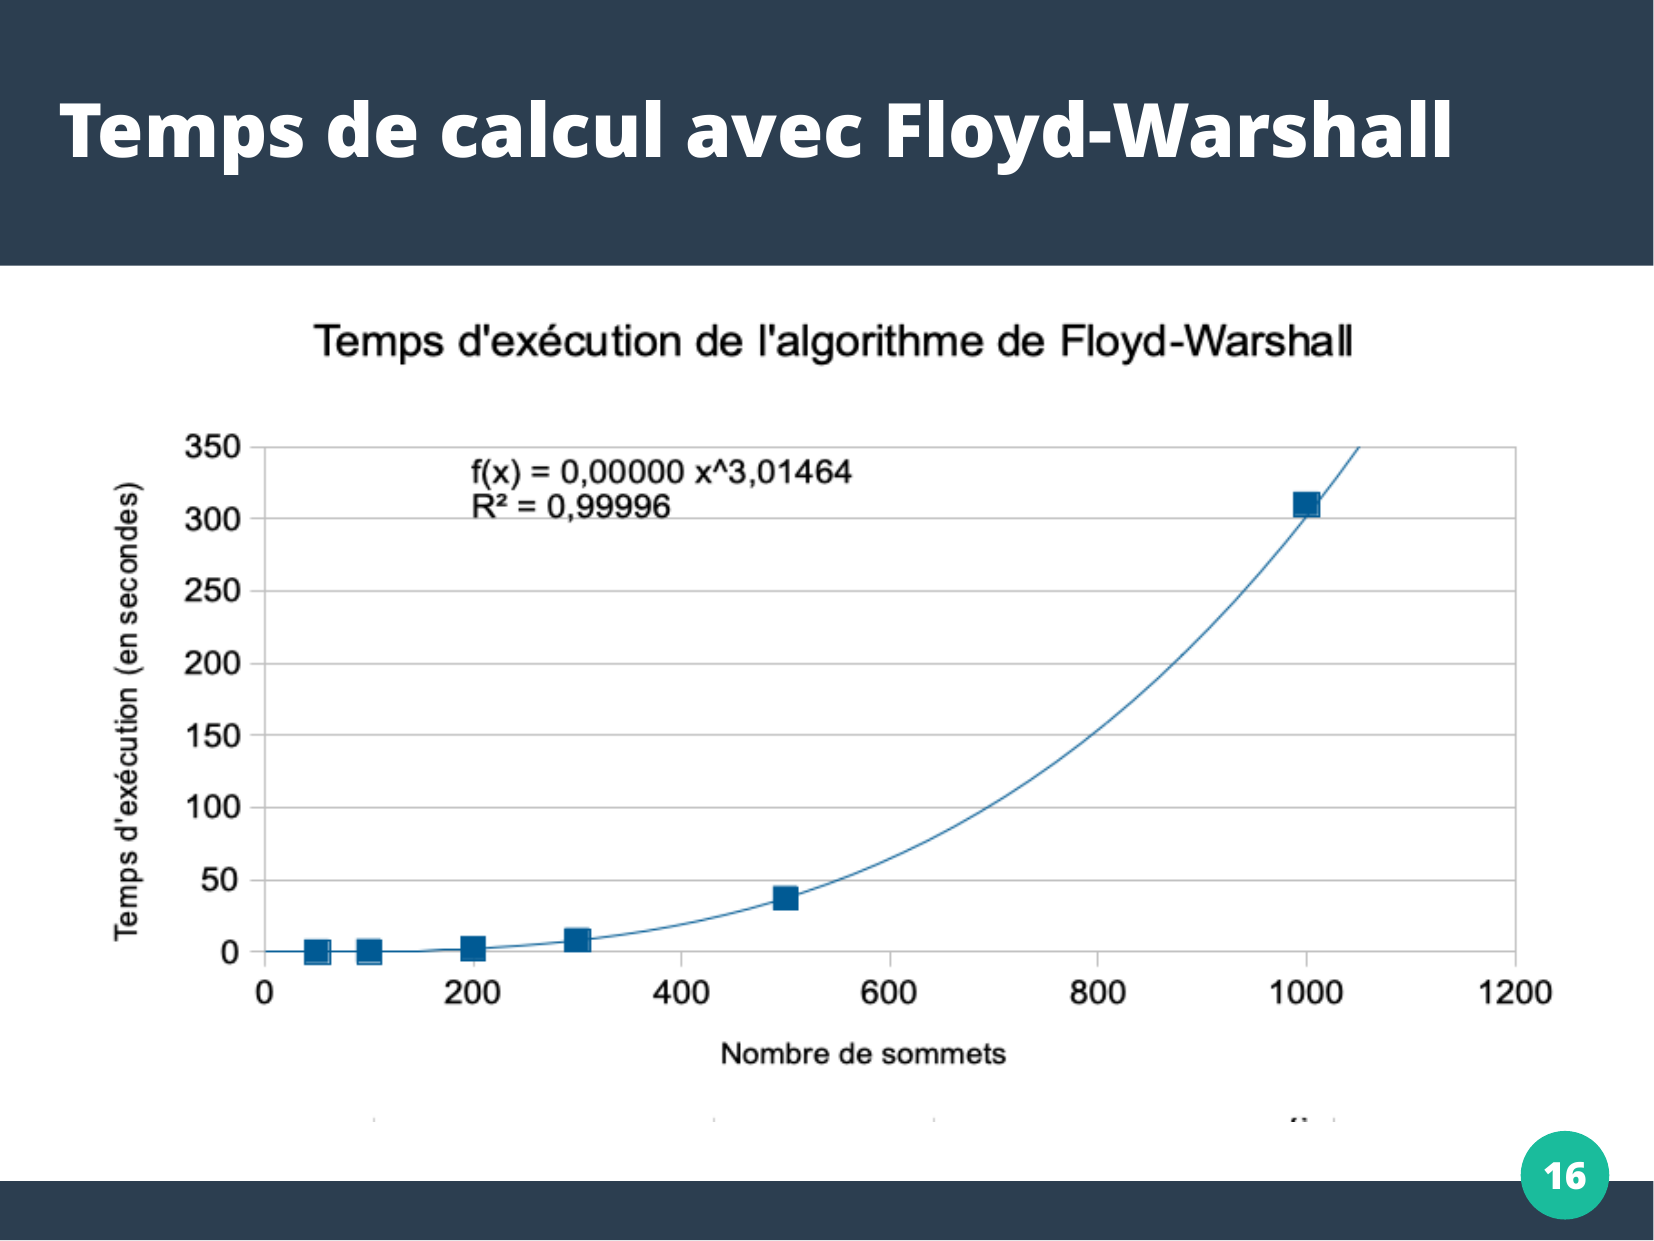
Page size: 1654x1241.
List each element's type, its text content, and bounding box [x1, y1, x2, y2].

title Temps de calcul avec Floyd-Warshall [59, 49, 1595, 207]
picture [59, 283, 1608, 1123]
